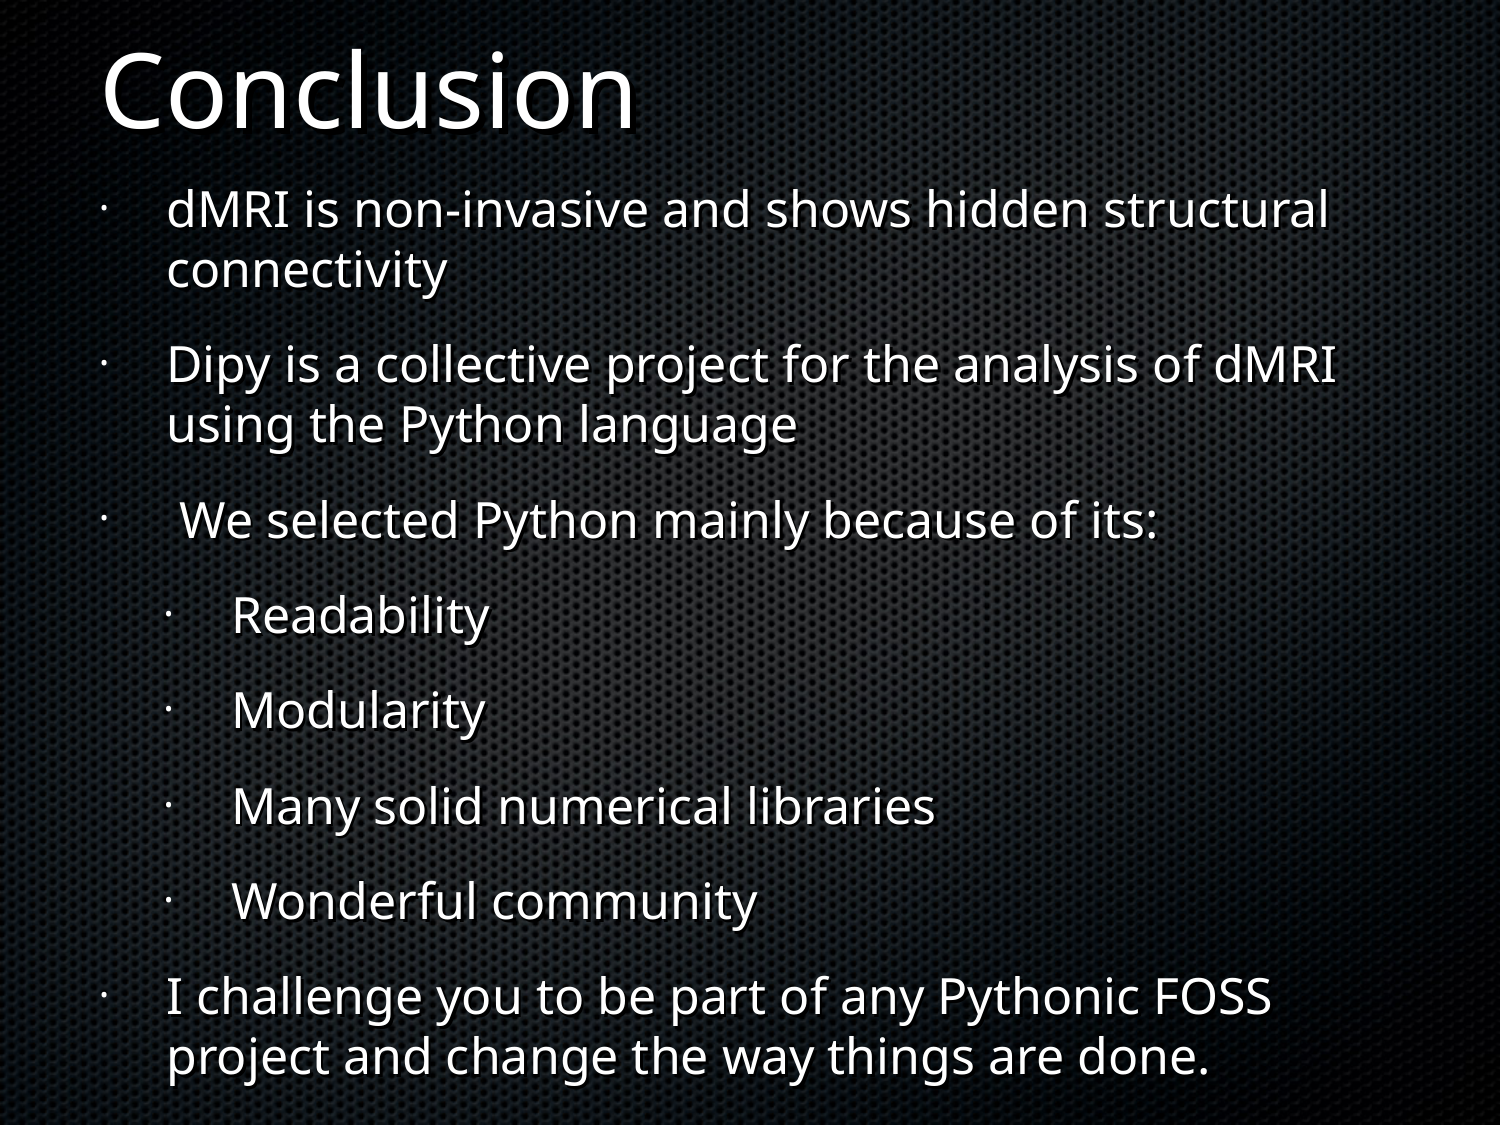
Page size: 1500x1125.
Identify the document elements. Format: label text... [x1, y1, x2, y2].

picture [0, 0, 1500, 1125]
title Conclusion [91, 0, 1411, 228]
list dMRI is non-invasive and shows hidden structural connectivity Dipy is a collective project for the analysis of dMRI using the Python language We selected Python mainly because of its: Readability Modularity Many solid numerical libraries Wonderful community I challenge you to be part of any Pythonic FOSS project and change the way things are done. [91, 163, 1359, 1099]
